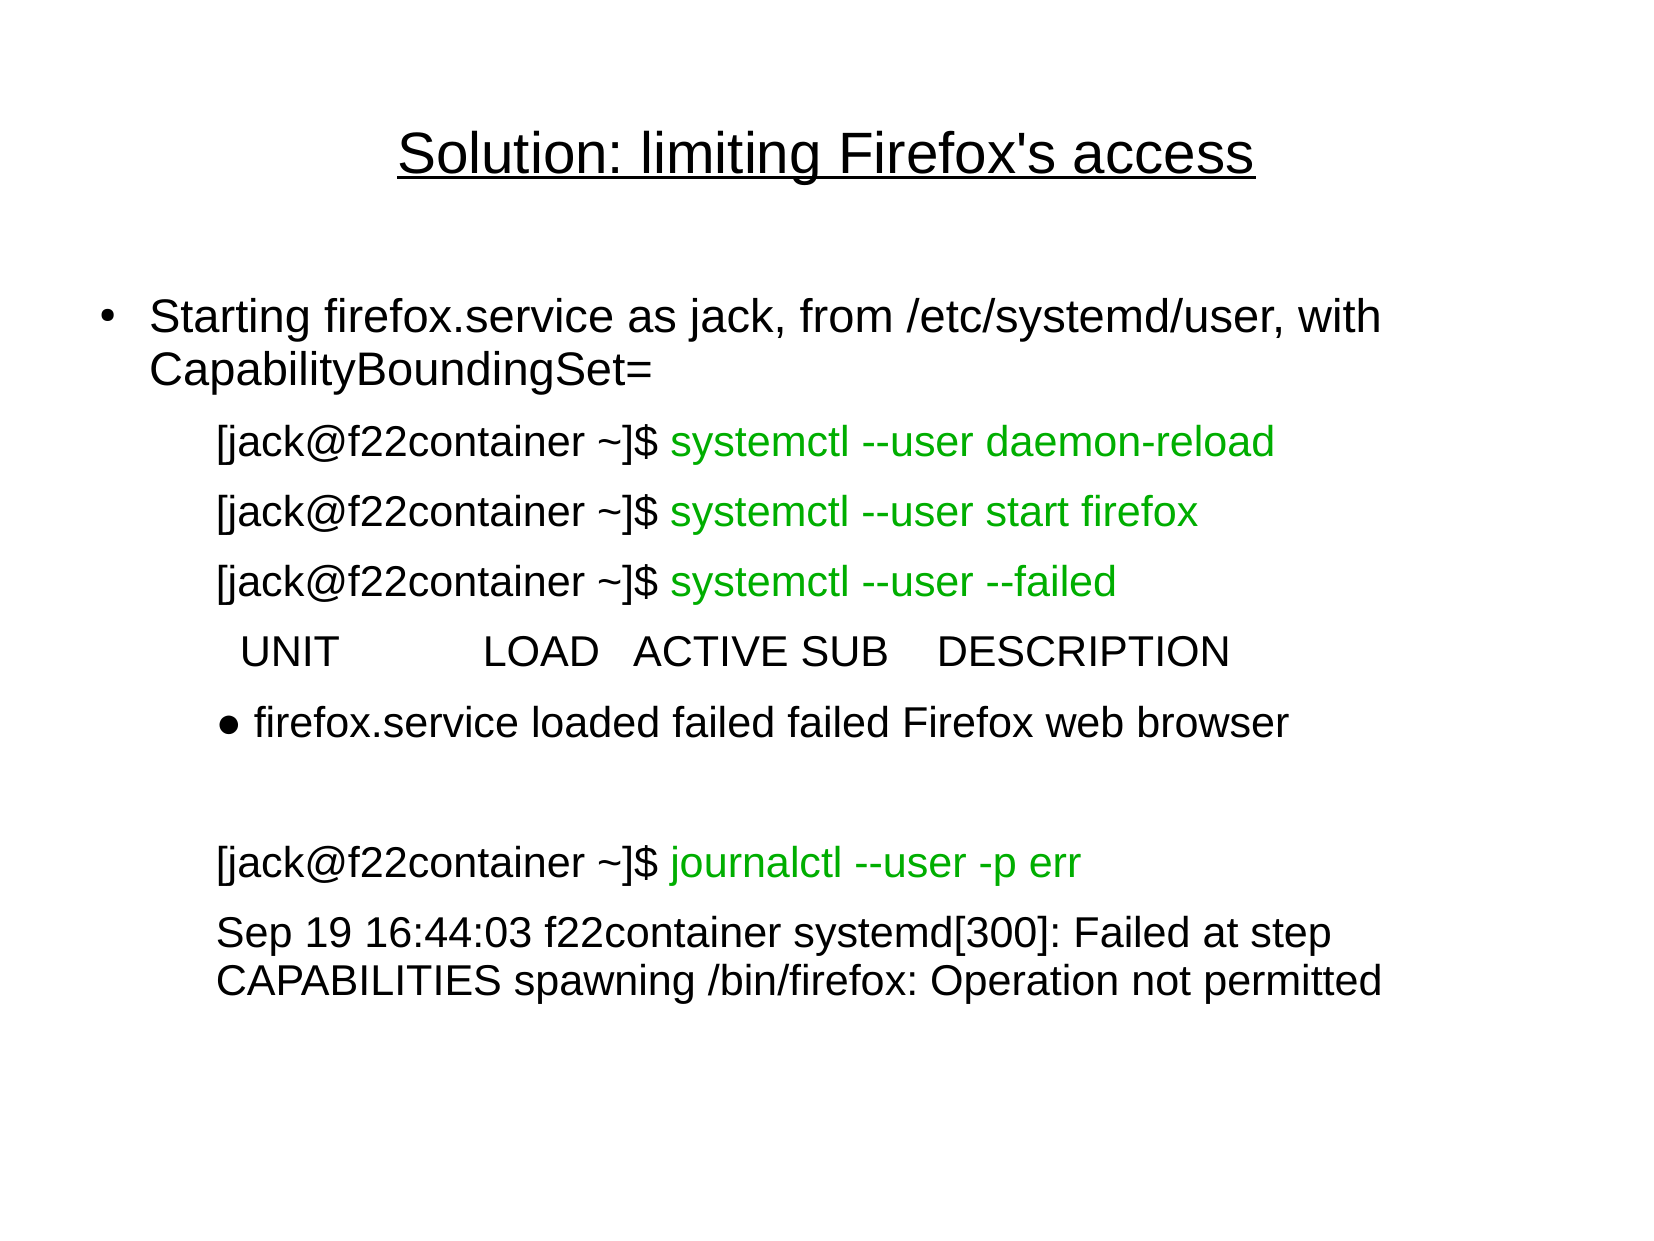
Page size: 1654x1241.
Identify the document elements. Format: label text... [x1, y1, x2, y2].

list Starting firefox.service as jack, from /etc/systemd/user, with CapabilityBoundingSet= [jack@f22container ~]$ systemctl --user daemon-reload [jack@f22container ~]$ systemctl --user start firefox [jack@f22container ~]$ systemctl --user --failed UNIT LOAD ACTIVE SUB DESCRIPTION ● firefox.service loaded failed failed Firefox web browser [jack@f22container ~]$ journalctl --user -p err Sep 19 16:44:03 f22container systemd[300]: Failed at step CAPABILITIES spawning /bin/firefox: Operation not permitted [82, 290, 1571, 1010]
title Solution: limiting Firefox's access [82, 49, 1571, 257]
